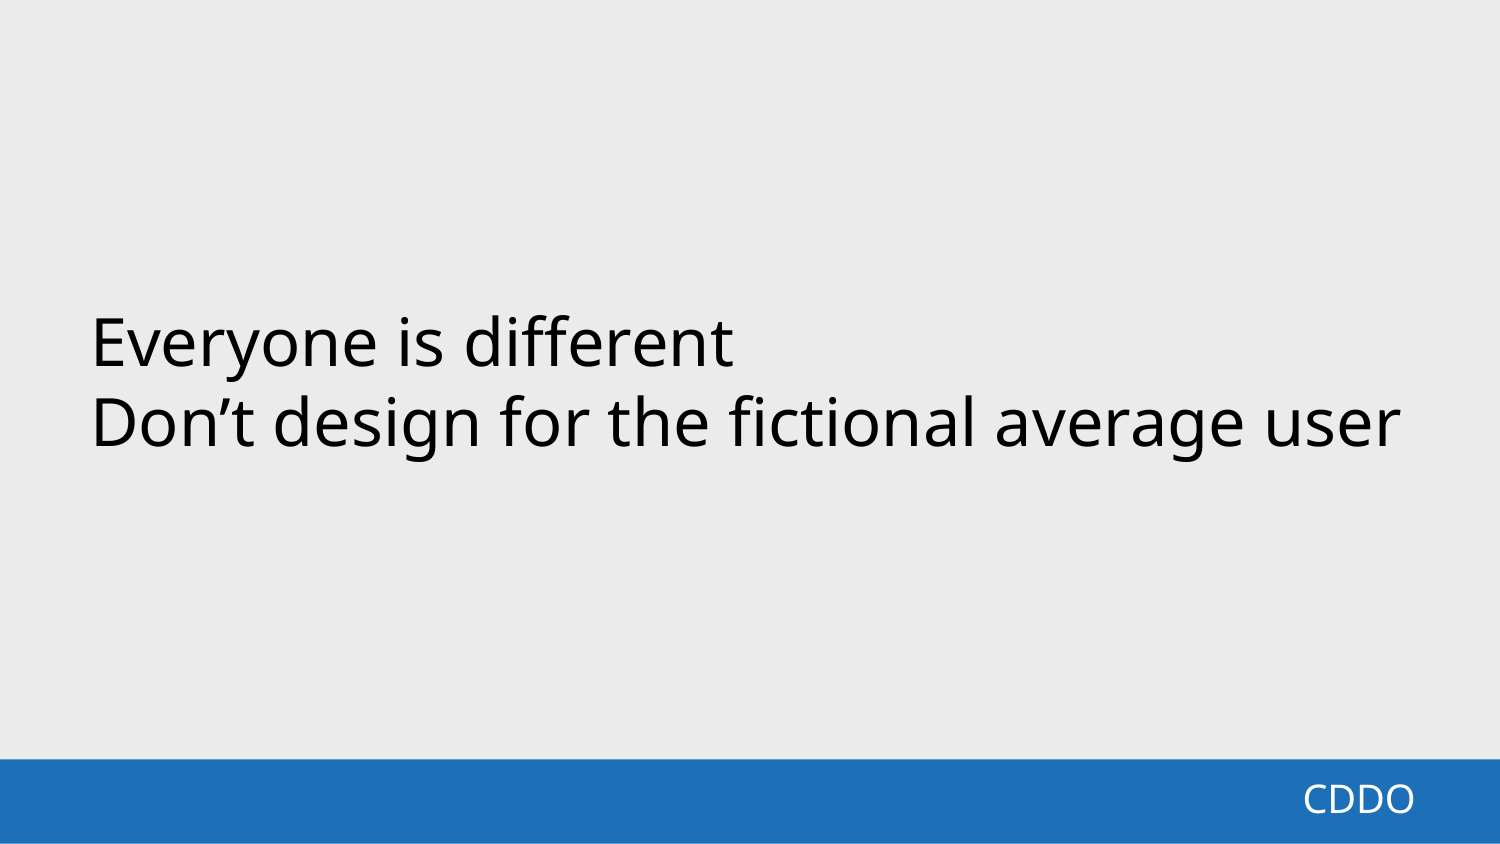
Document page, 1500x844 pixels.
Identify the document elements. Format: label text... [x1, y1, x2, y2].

text_box Everyone is different Don’t design for the fictional average user [87, 0, 1416, 760]
